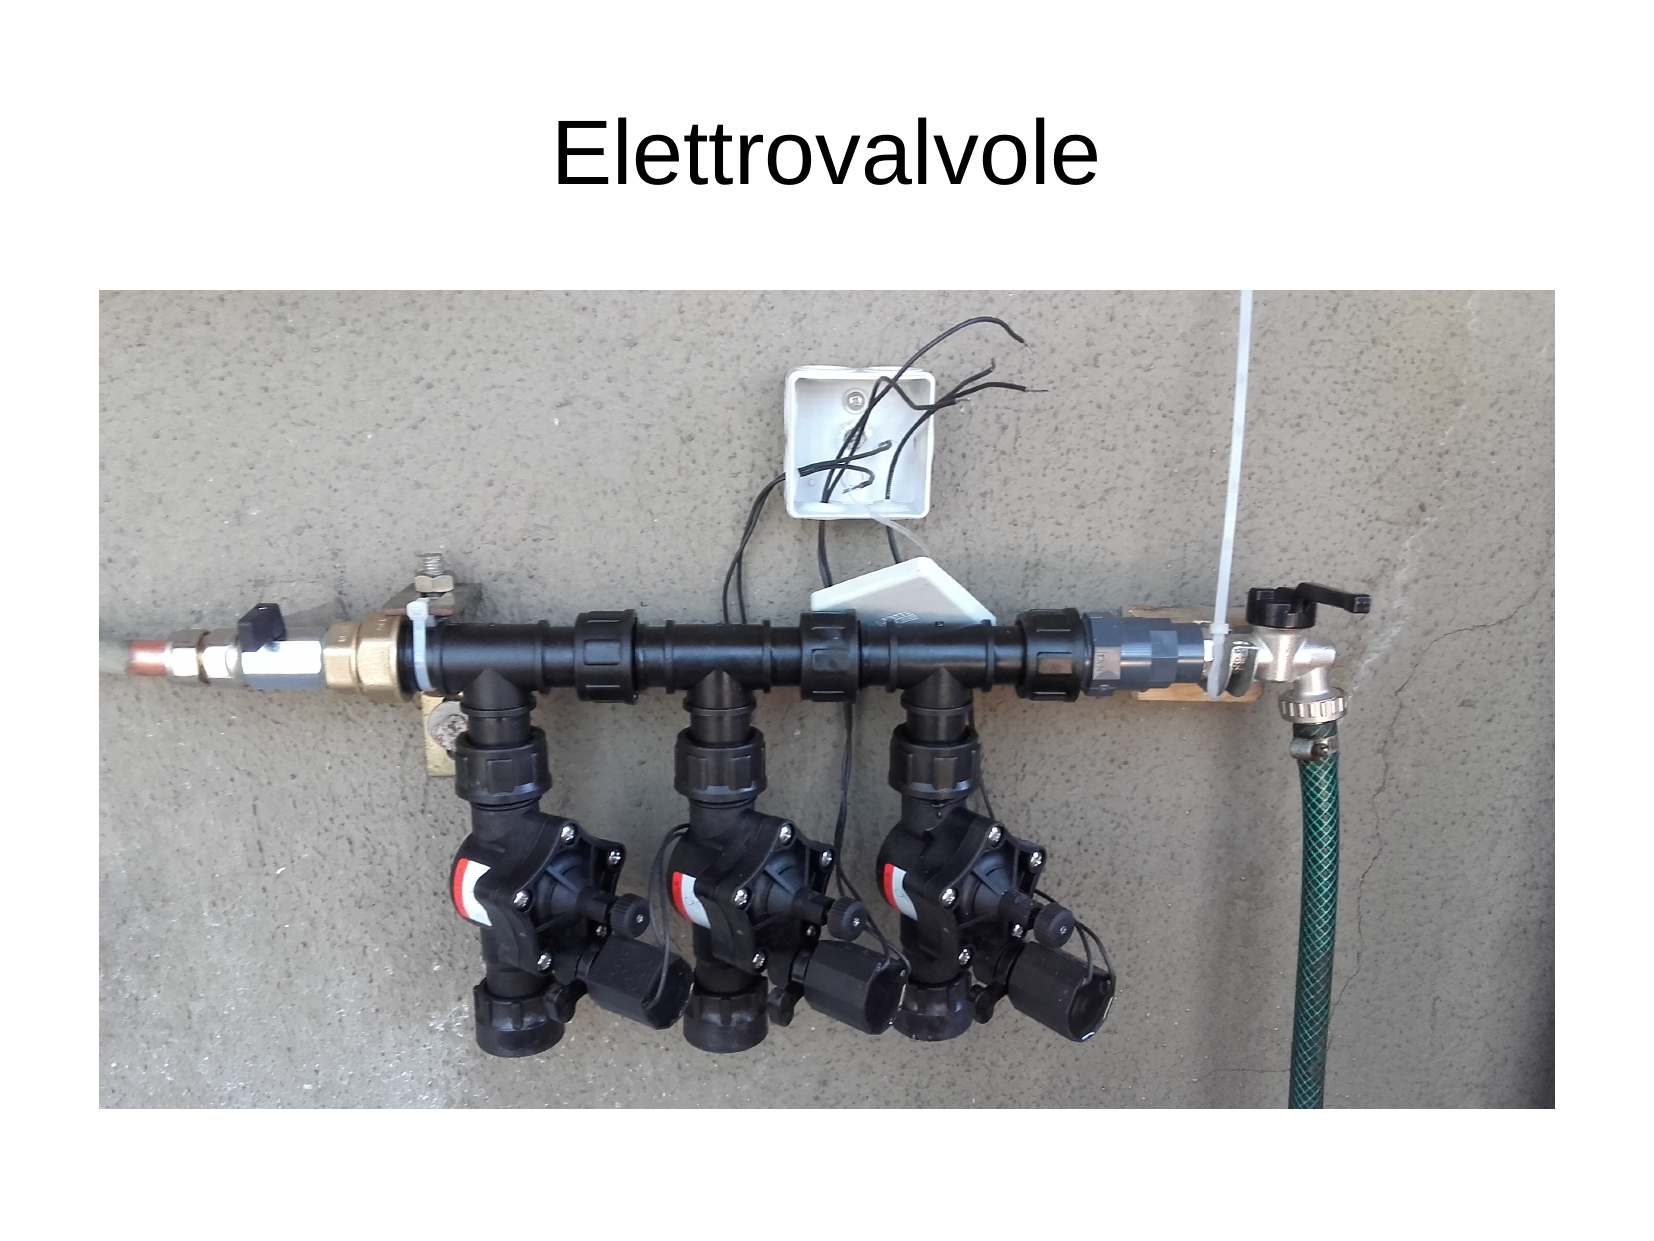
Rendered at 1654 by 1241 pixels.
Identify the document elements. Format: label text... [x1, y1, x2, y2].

title Elettrovalvole [82, 49, 1571, 257]
picture [99, 290, 1555, 1109]
